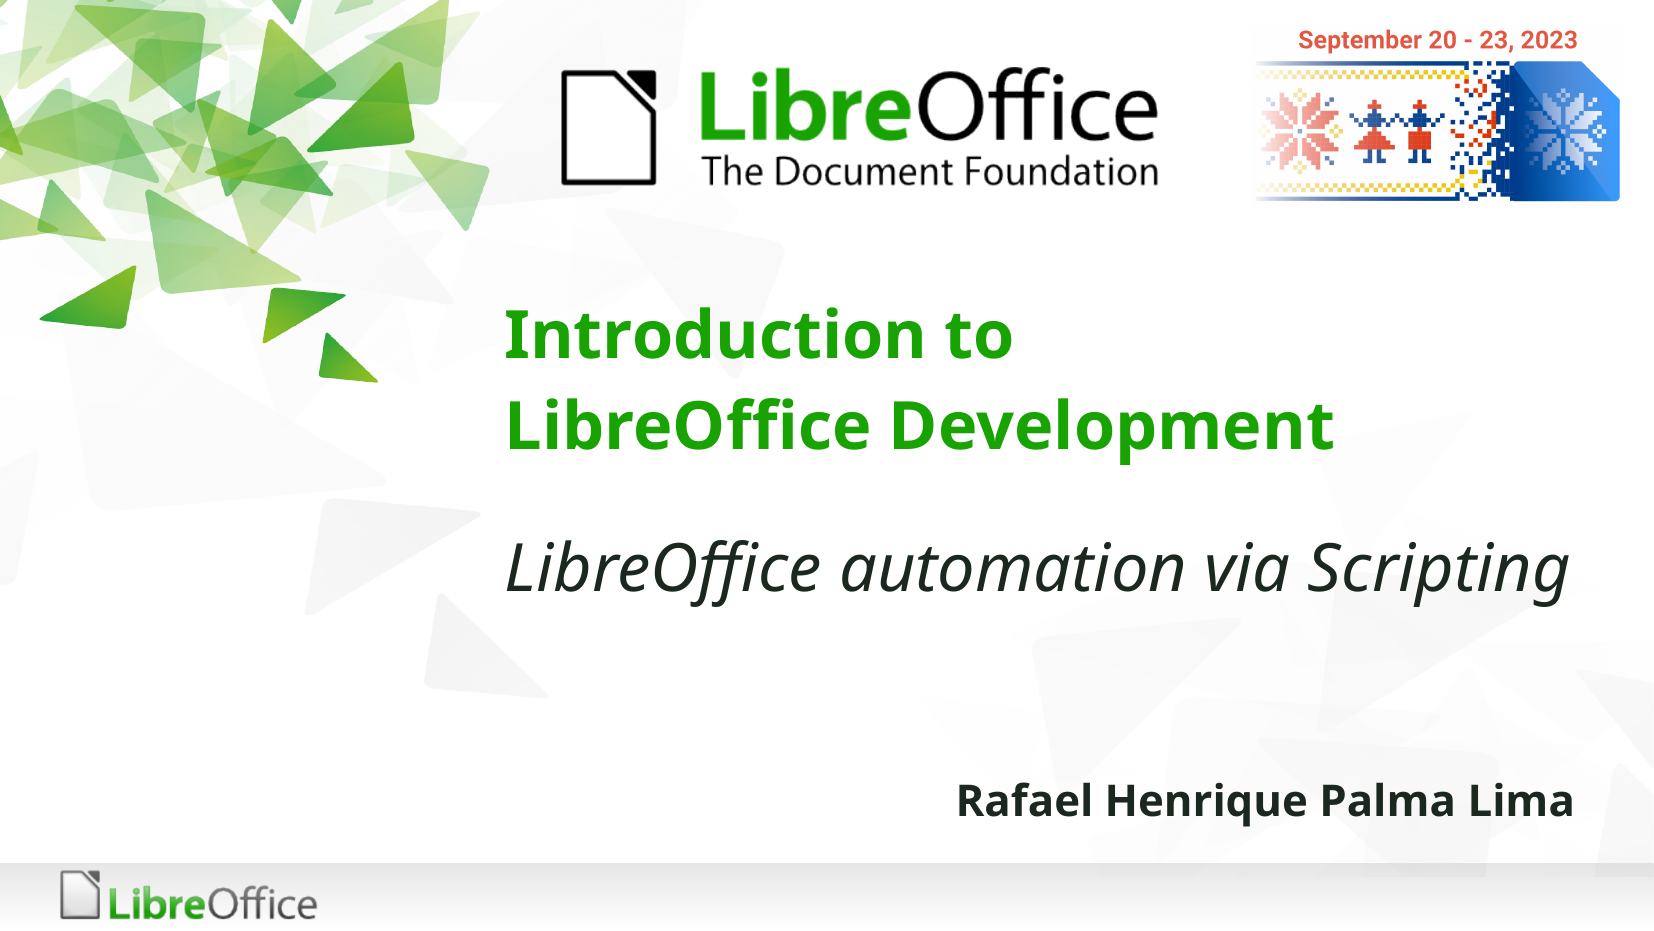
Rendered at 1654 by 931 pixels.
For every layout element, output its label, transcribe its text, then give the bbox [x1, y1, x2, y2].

picture [1250, 25, 1626, 208]
text_box Introduction to LibreOffice Development LibreOffice automation via Scripting Rafael Henrique Palma Lima [489, 280, 1591, 774]
picture [915, 411, 1654, 877]
picture [41, 851, 337, 931]
picture [0, 0, 1204, 711]
